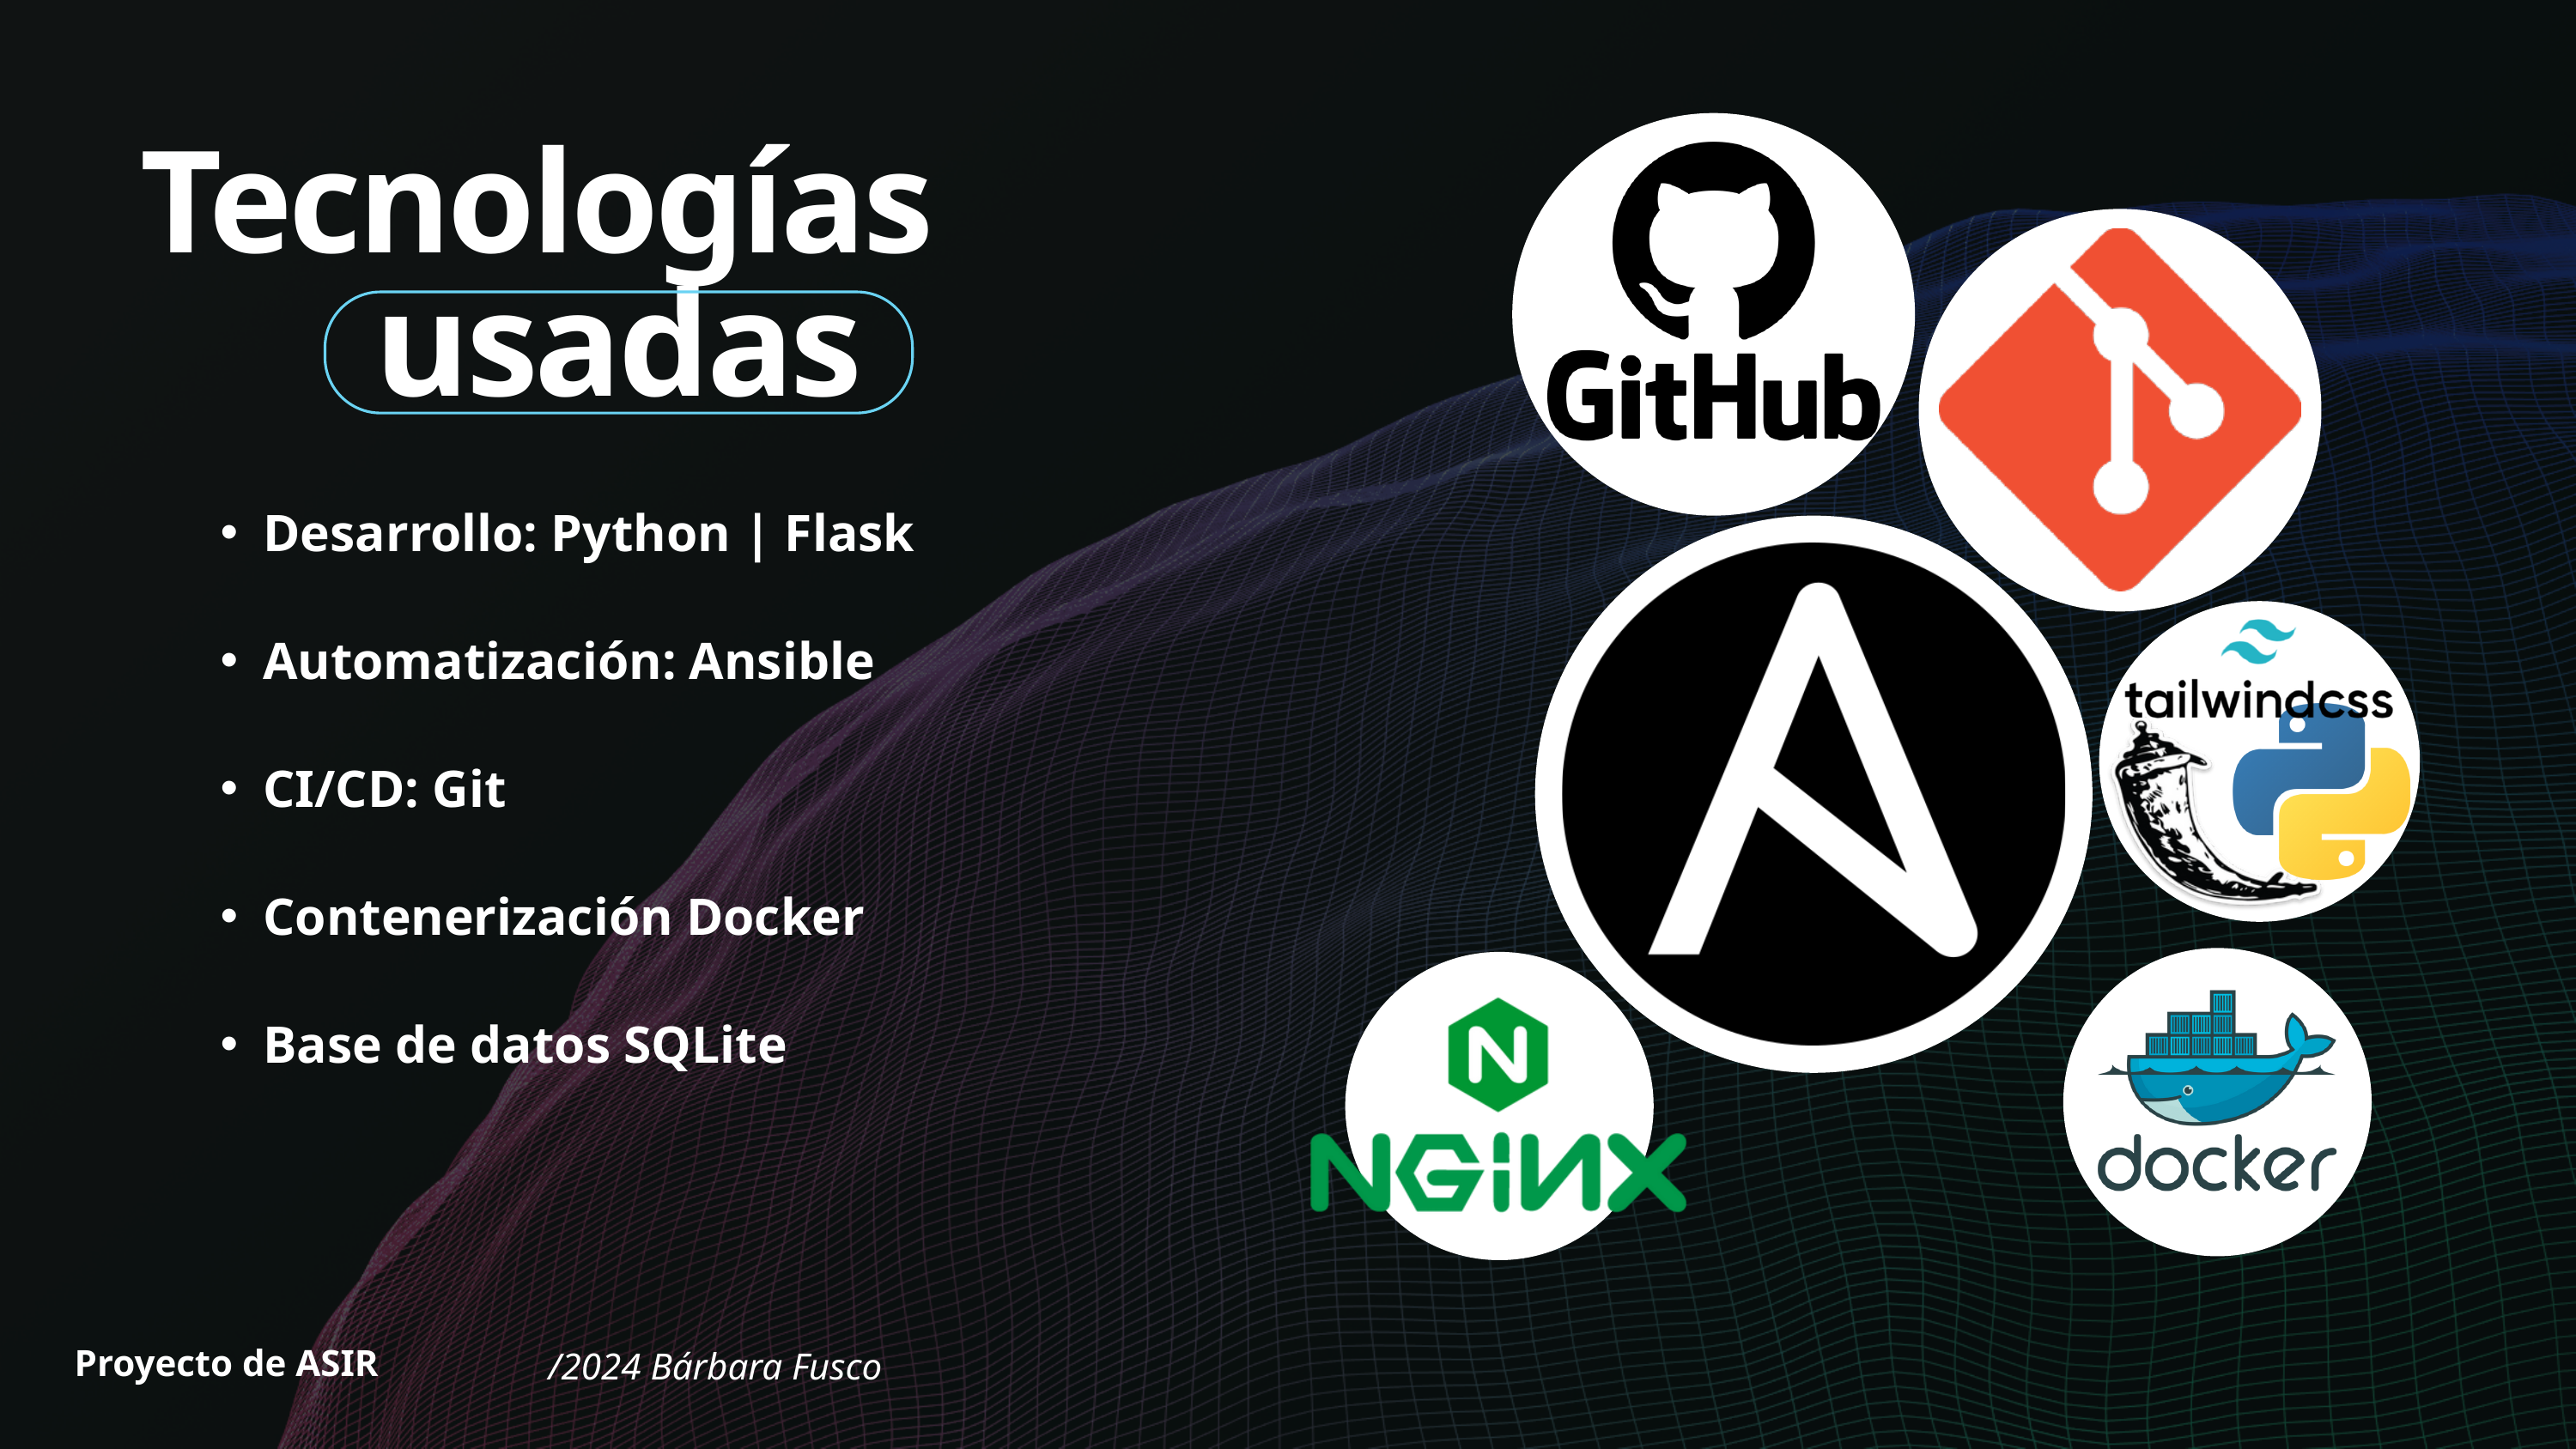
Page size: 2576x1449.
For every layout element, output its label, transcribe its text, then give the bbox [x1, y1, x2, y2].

text_box /2024 Bárbara Fusco [548, 1347, 1117, 1388]
text_box [0, 0, 2576, 1449]
text_box usadas [327, 307, 911, 411]
text_box Desarrollo: Python | Flask Automatización: Ansible CI/CD: Git Contenerización Docker Base de datos SQLite [177, 488, 1288, 1202]
text_box Tecnologías [140, 166, 1172, 282]
text_box Tecnologías [683, 191, 714, 237]
text_box Proyecto de ASIR [74, 1344, 643, 1385]
text_box usadas [647, 333, 678, 380]
text_box usadas [120, 307, 1117, 425]
